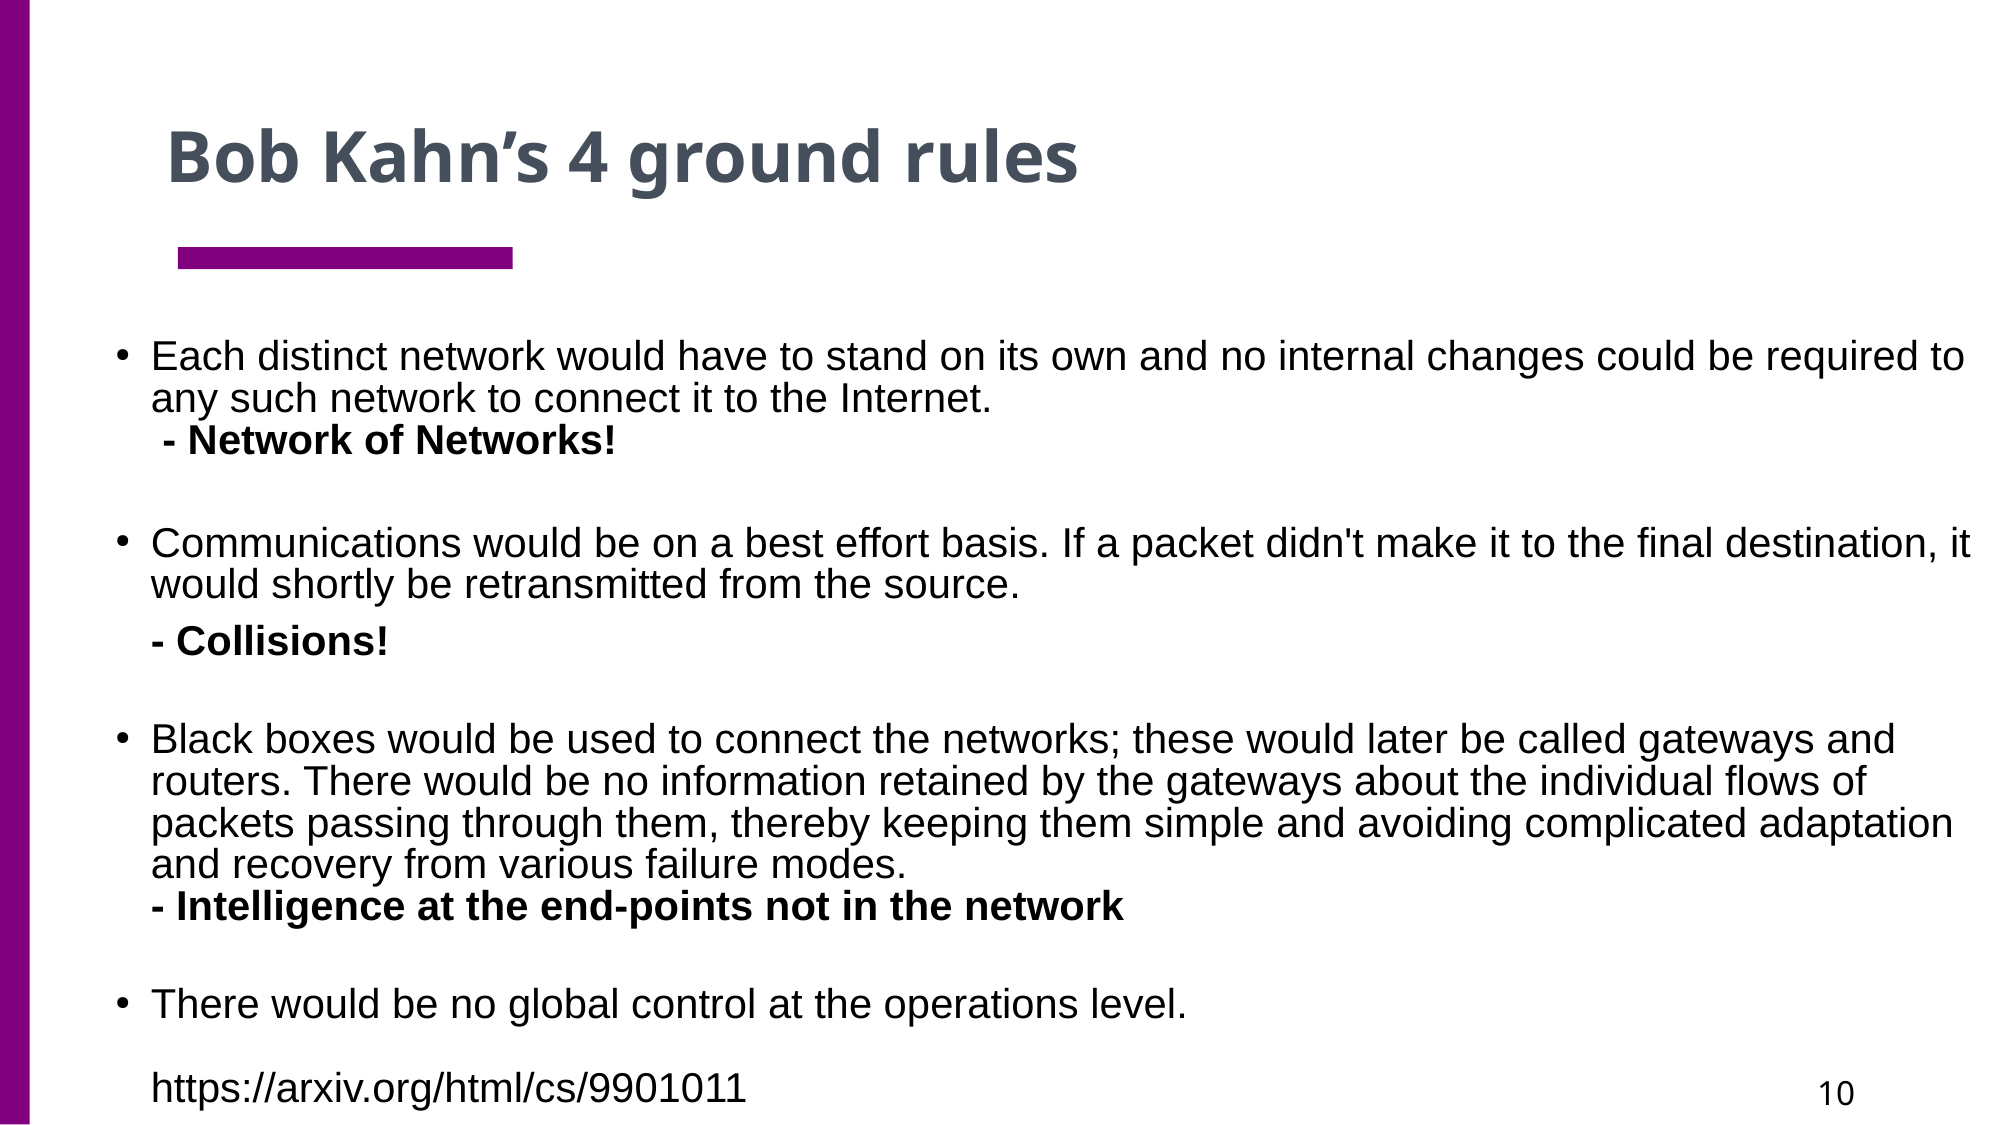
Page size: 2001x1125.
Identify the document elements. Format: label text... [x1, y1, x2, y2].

text_box Bob Kahn’s 4 ground rules [151, 0, 1849, 212]
text_box Each distinct network would have to stand on its own and no internal changes could be required to any such network to connect it to the Internet. - Network of Networks! Communications would be on a best effort basis. If a packet didn't make it to the final destination, it would shortly be retransmitted from the source. - Collisions! Black boxes would be used to connect the networks; these would later be called gateways and routers. There would be no information retained by the gateways about the individual flows of packets passing through them, thereby keeping them simple and avoiding complicated adaptation and recovery from various failure modes. - Intelligence at the end-points not in the network There would be no global control at the operations level. https://arxiv.org/html/cs/9901011 [100, 329, 2000, 1125]
